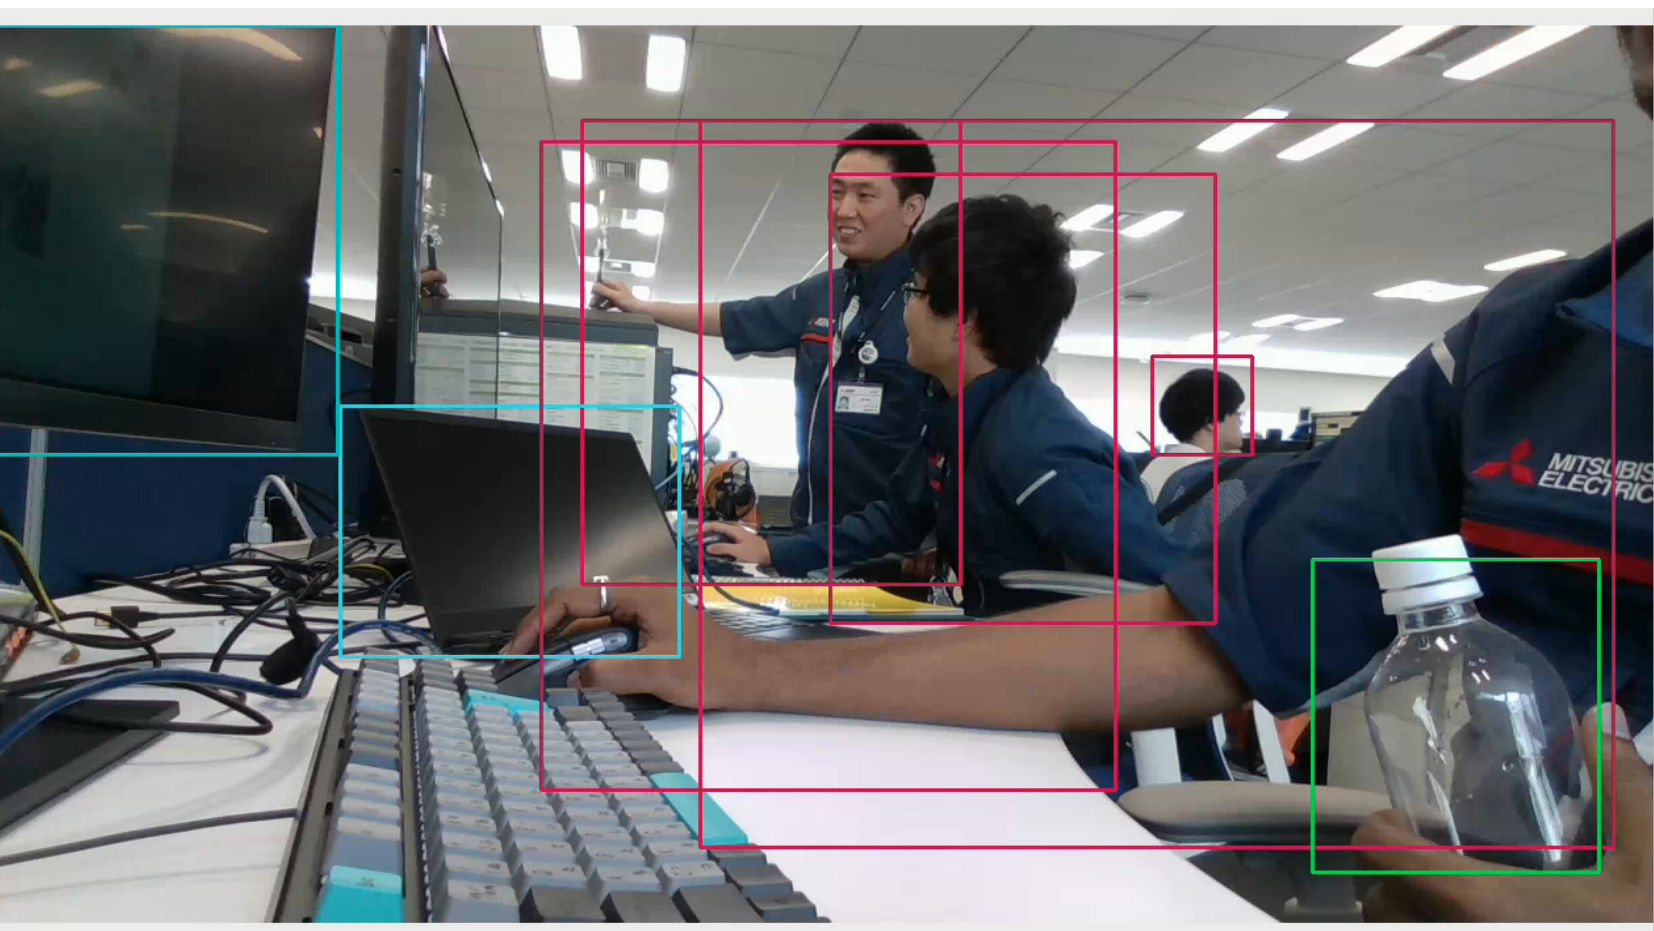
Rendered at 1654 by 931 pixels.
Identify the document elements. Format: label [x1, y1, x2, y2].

text_box [0, 7, 1654, 931]
